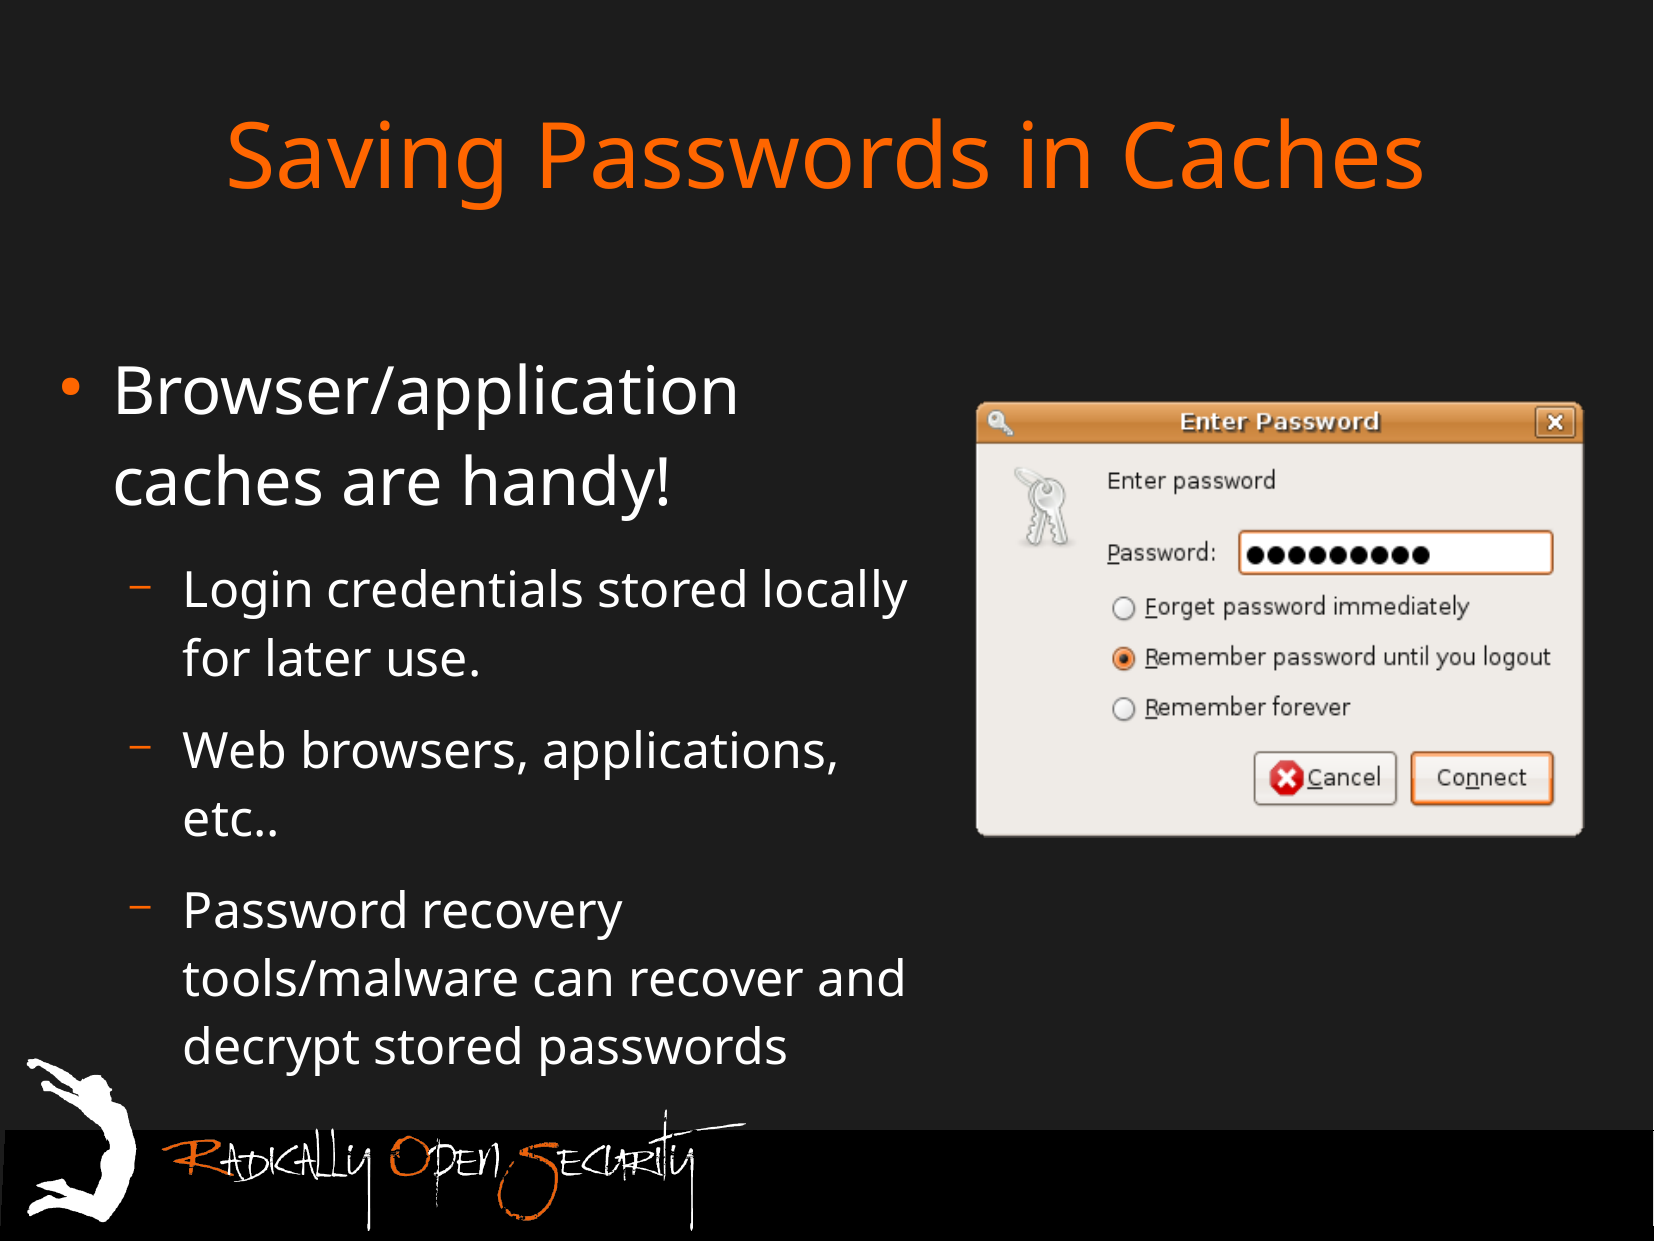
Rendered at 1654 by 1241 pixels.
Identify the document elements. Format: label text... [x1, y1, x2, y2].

picture [771, 1040, 778, 1049]
picture [975, 401, 1585, 838]
title Saving Passwords in Caches [82, 49, 1571, 257]
picture [0, 1022, 778, 1241]
list Browser/application caches are handy! Login credentials stored locally for later use. Web browsers, applications, etc.. Password recovery tools/malware can recover and decrypt stored passwords [41, 343, 927, 1001]
